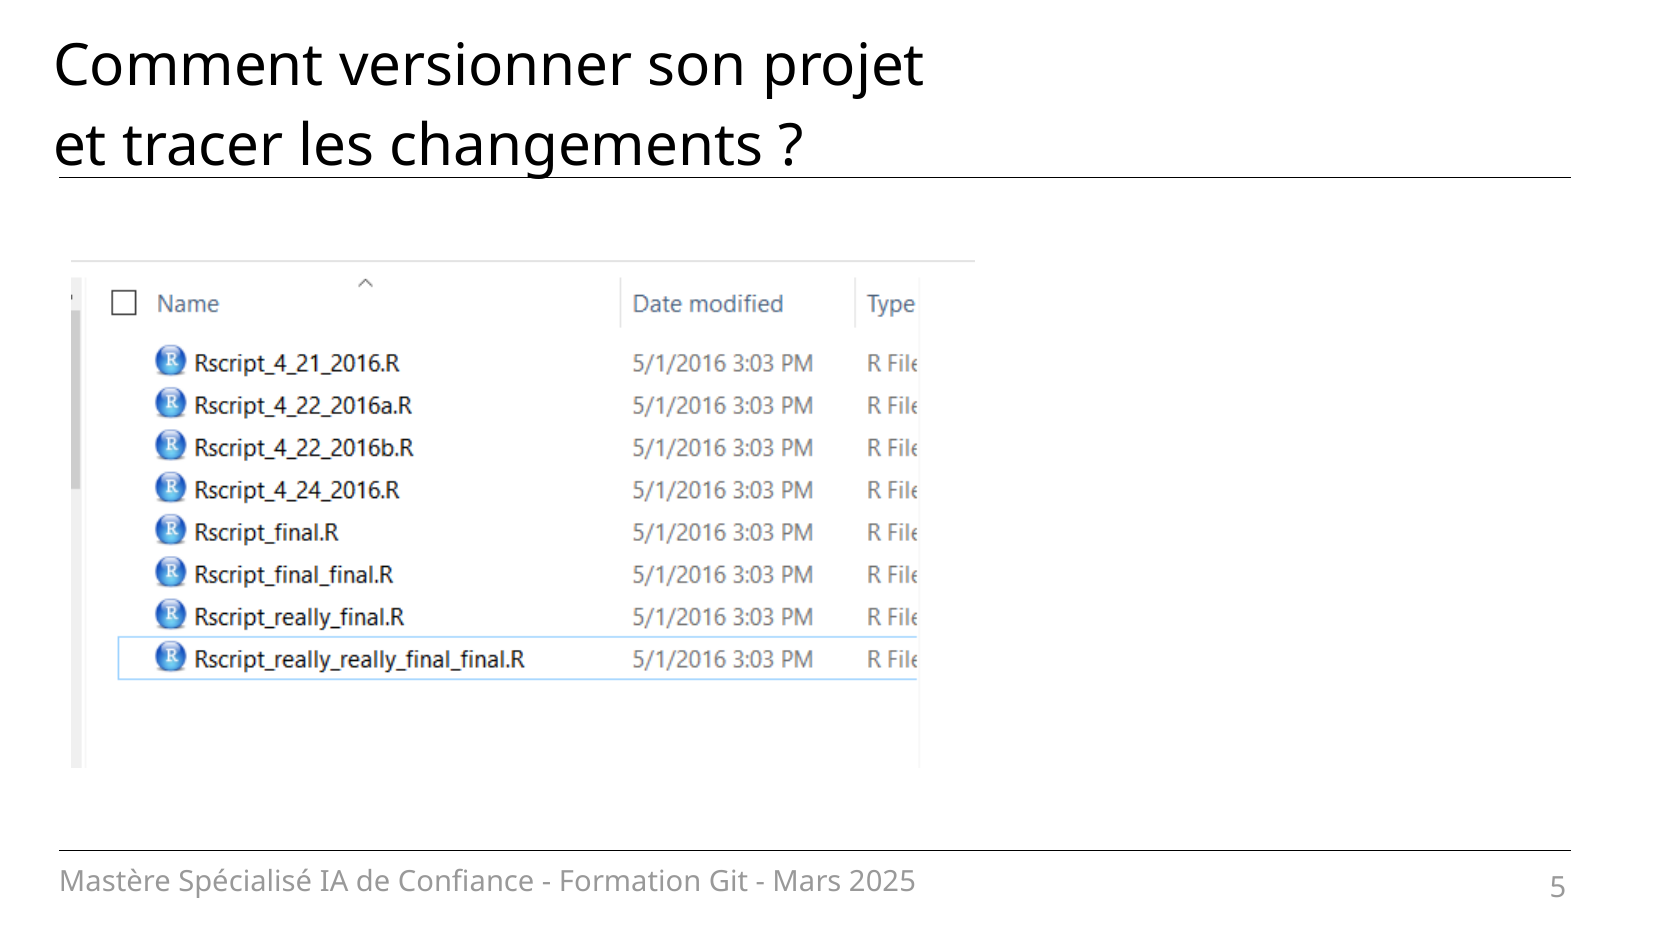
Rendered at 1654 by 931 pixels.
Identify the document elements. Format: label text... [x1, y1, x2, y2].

picture [71, 259, 975, 768]
title Comment versionner son projet et tracer les changements ? [53, 25, 1542, 181]
